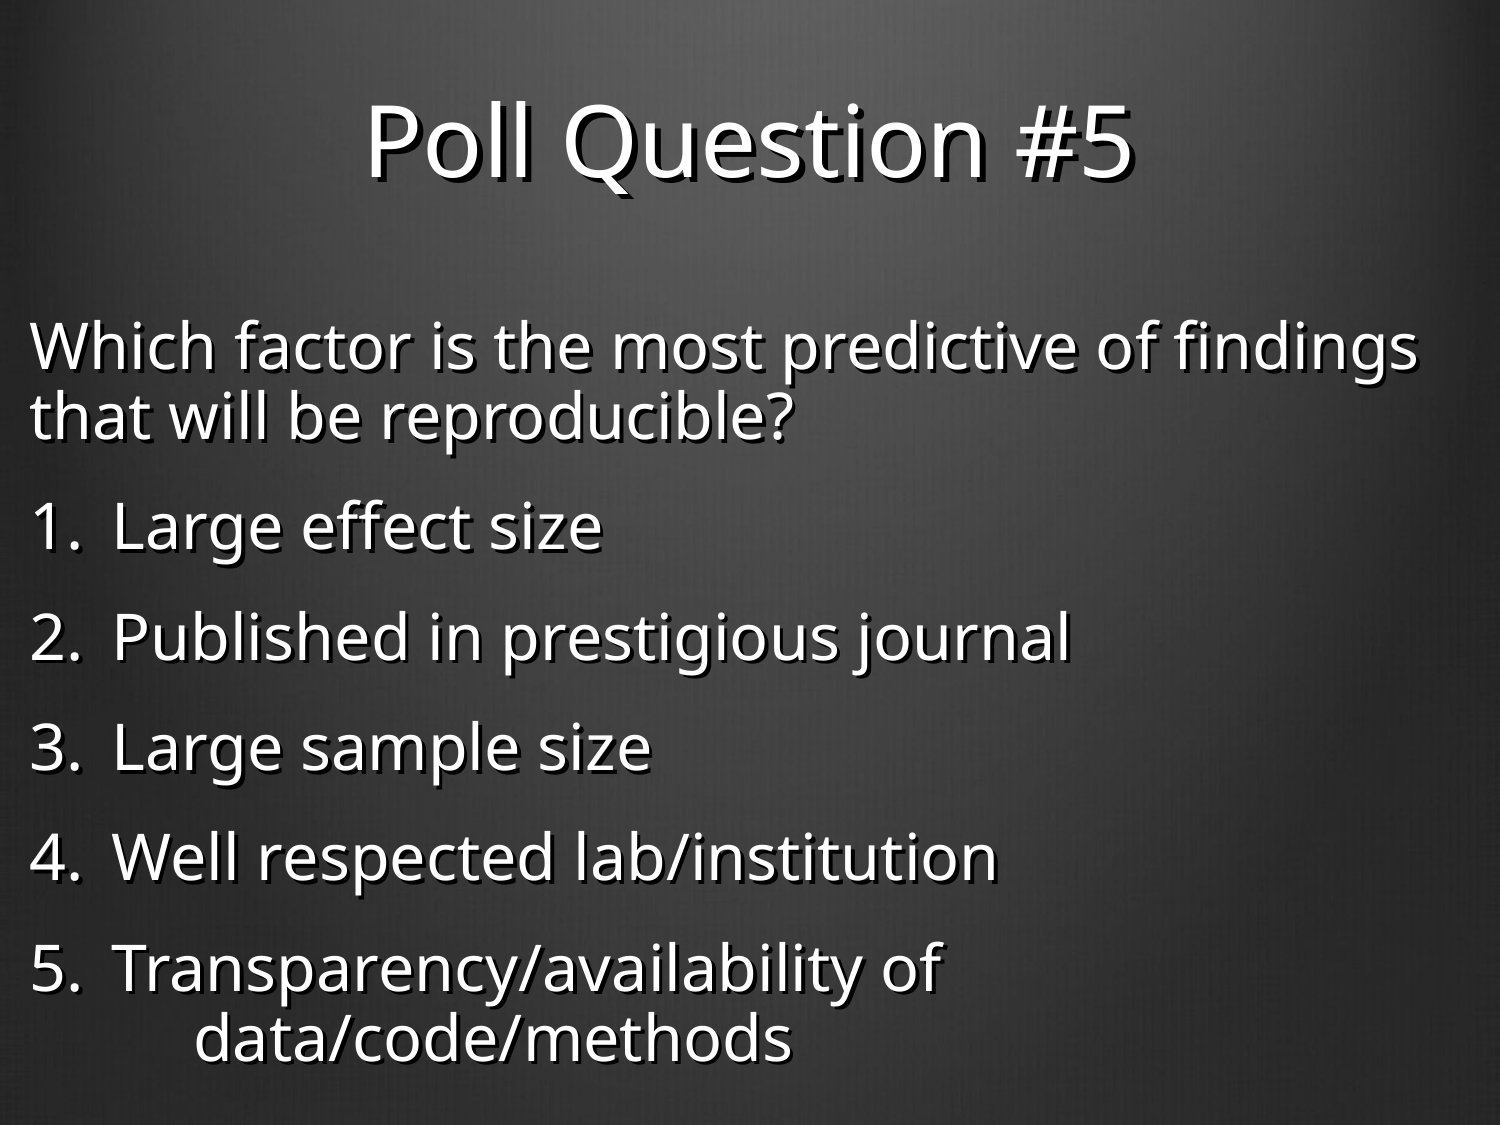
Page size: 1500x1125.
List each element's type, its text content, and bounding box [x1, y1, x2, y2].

list Which factor is the most predictive of findings that will be reproducible? Large effect size Published in prestigious journal Large sample size Well respected lab/institution Transparency/availability of data/code/methods [14, 306, 1500, 1088]
title Poll Question #5 [112, 19, 1388, 255]
